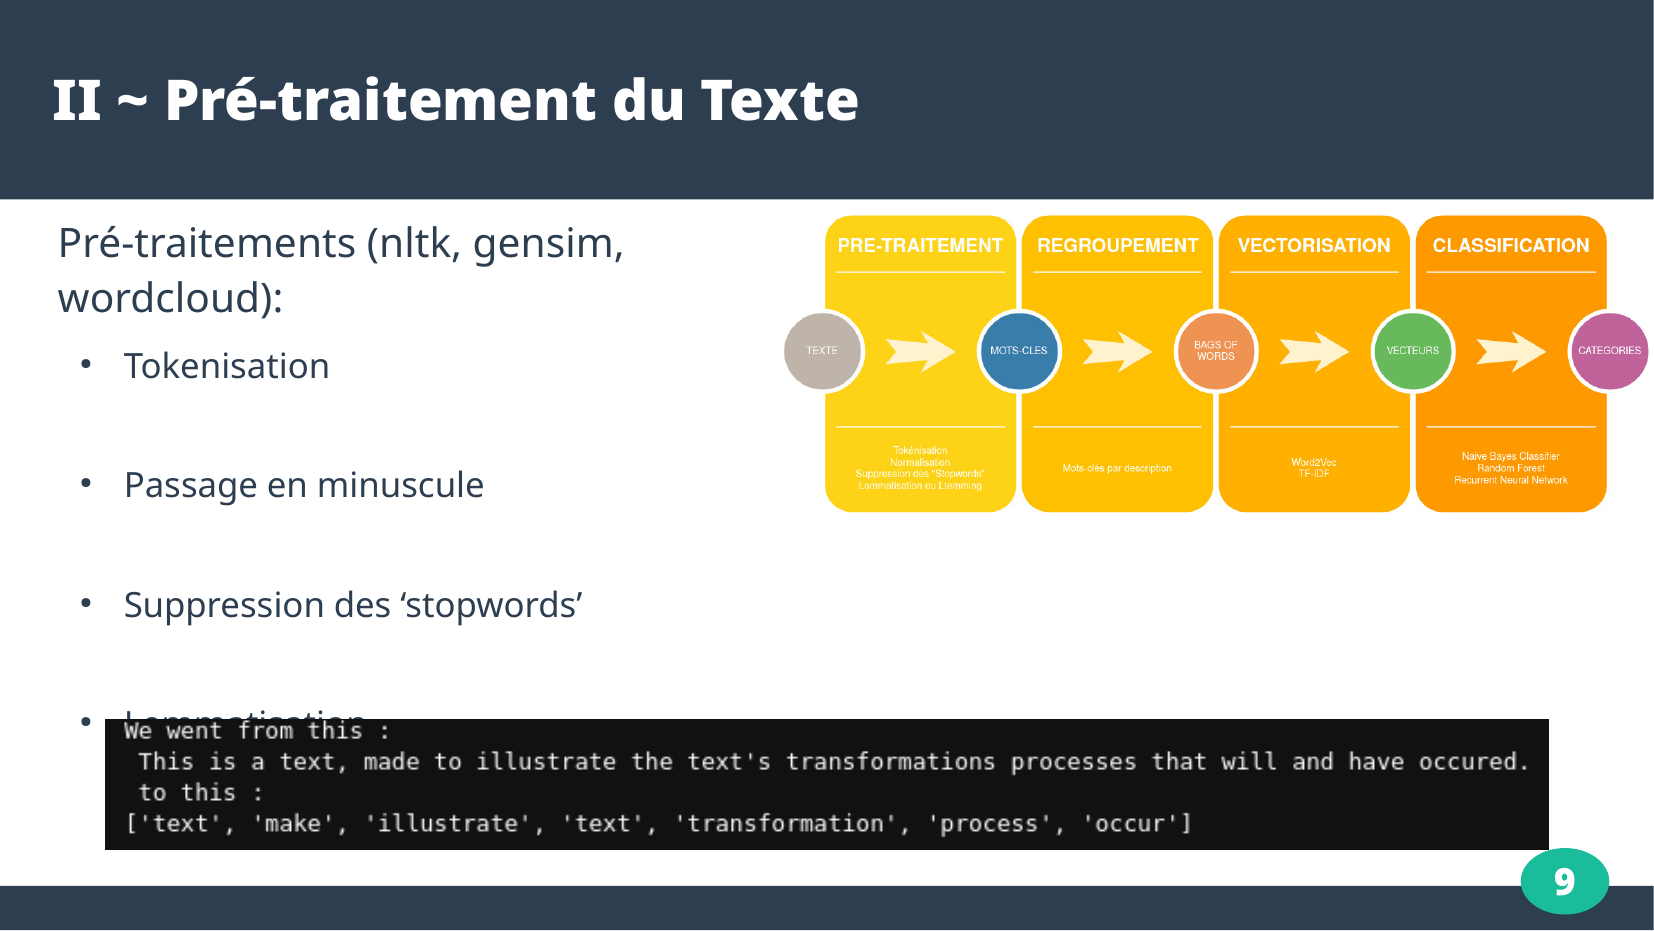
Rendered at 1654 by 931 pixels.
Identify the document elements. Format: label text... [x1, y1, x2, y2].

picture [773, 210, 1652, 526]
title II ~ Pré-traitement du Texte [0, 39, 1621, 158]
list Pré-traitements (nltk, gensim, wordcloud): Tokenisation Passage en minuscule Suppression des ‘stopwords’ Lemmatisation [0, 129, 781, 751]
picture [105, 719, 1549, 850]
